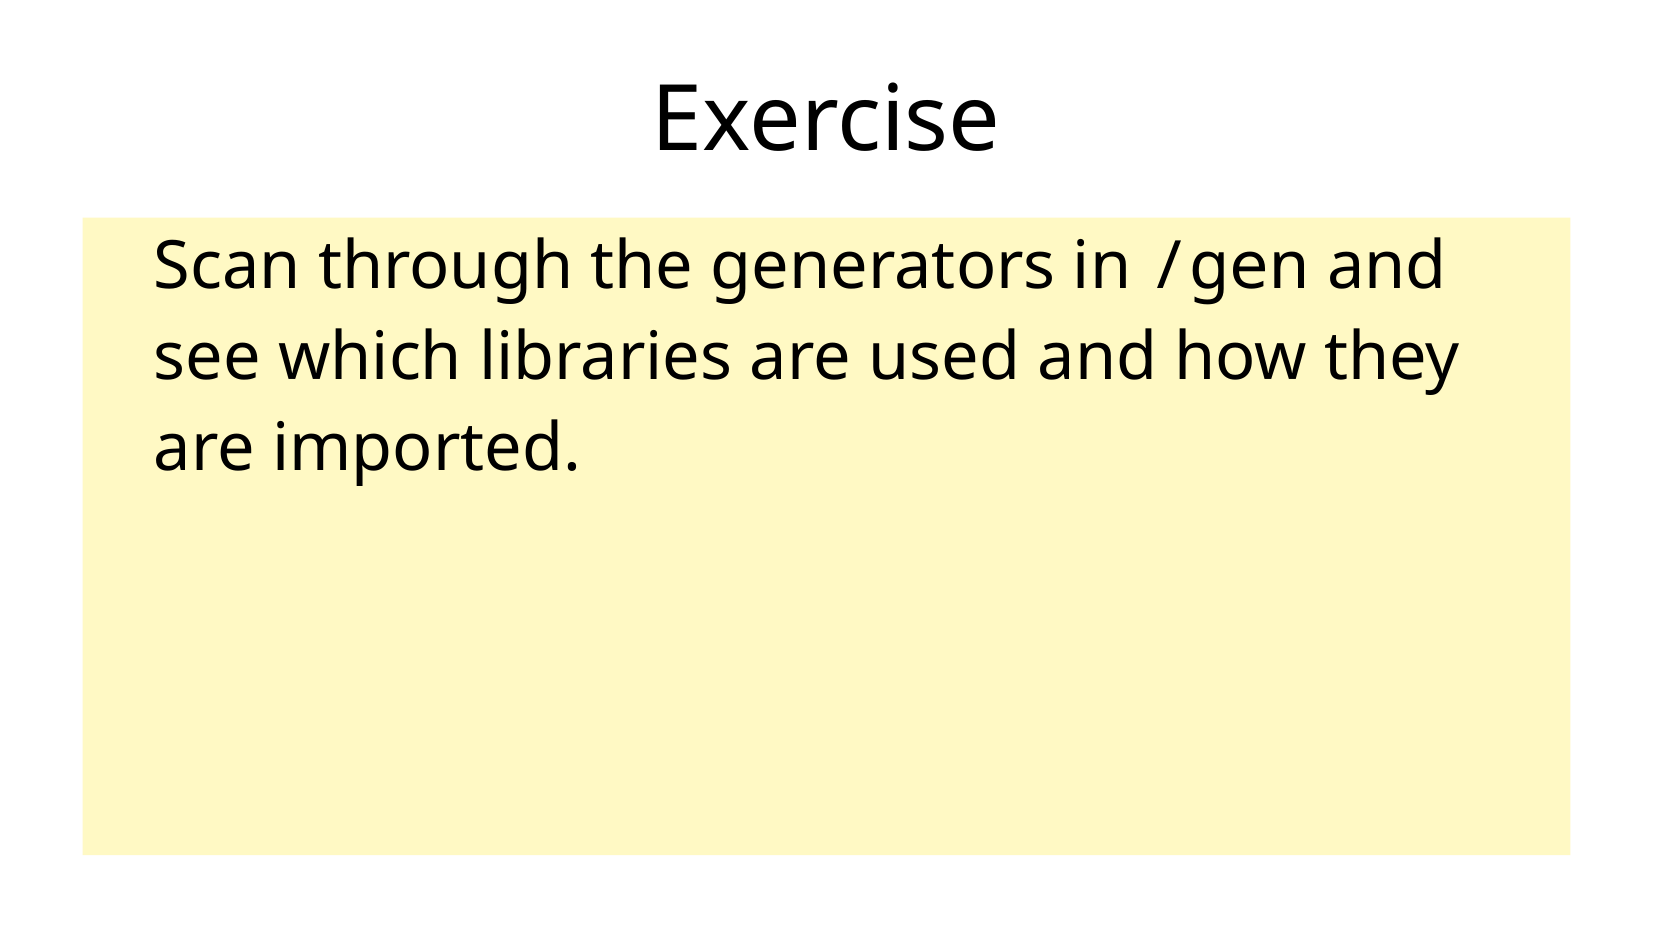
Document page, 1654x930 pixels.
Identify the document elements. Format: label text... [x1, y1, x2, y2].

list Scan through the generators in /gen and see which libraries are used and how they are imported. [82, 217, 1571, 856]
title Exercise [82, 37, 1571, 193]
